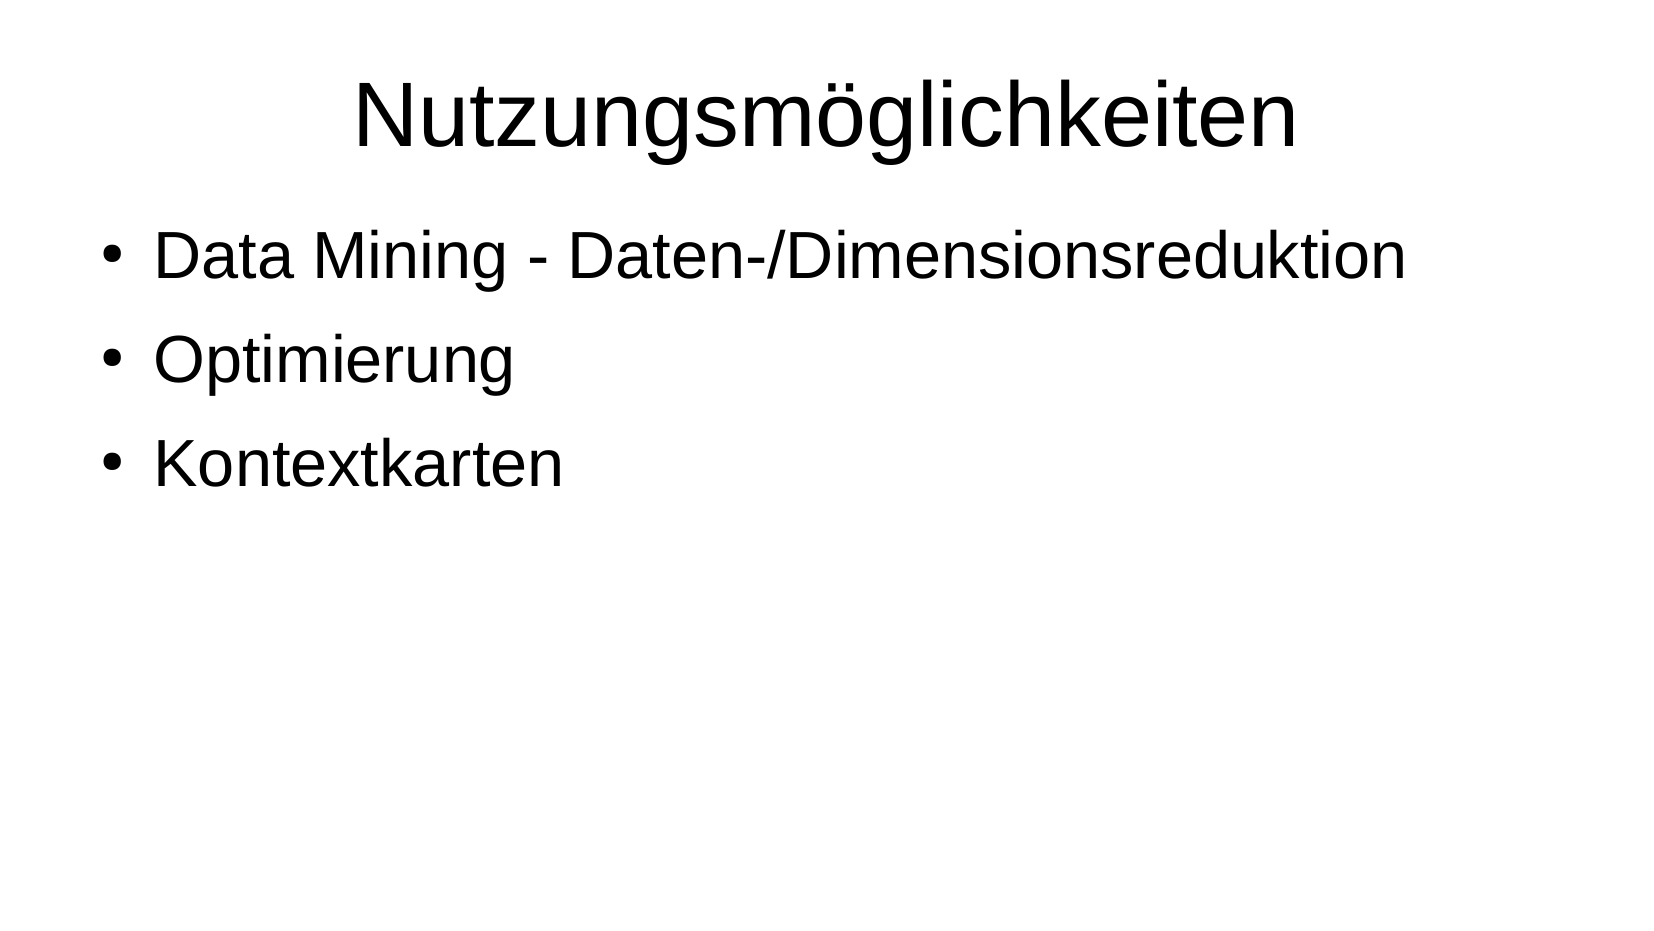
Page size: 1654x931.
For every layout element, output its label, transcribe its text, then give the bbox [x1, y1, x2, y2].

list Data Mining - Daten-/Dimensionsreduktion Optimierung Kontextkarten [82, 217, 1571, 758]
title Nutzungsmöglichkeiten [82, 37, 1571, 193]
